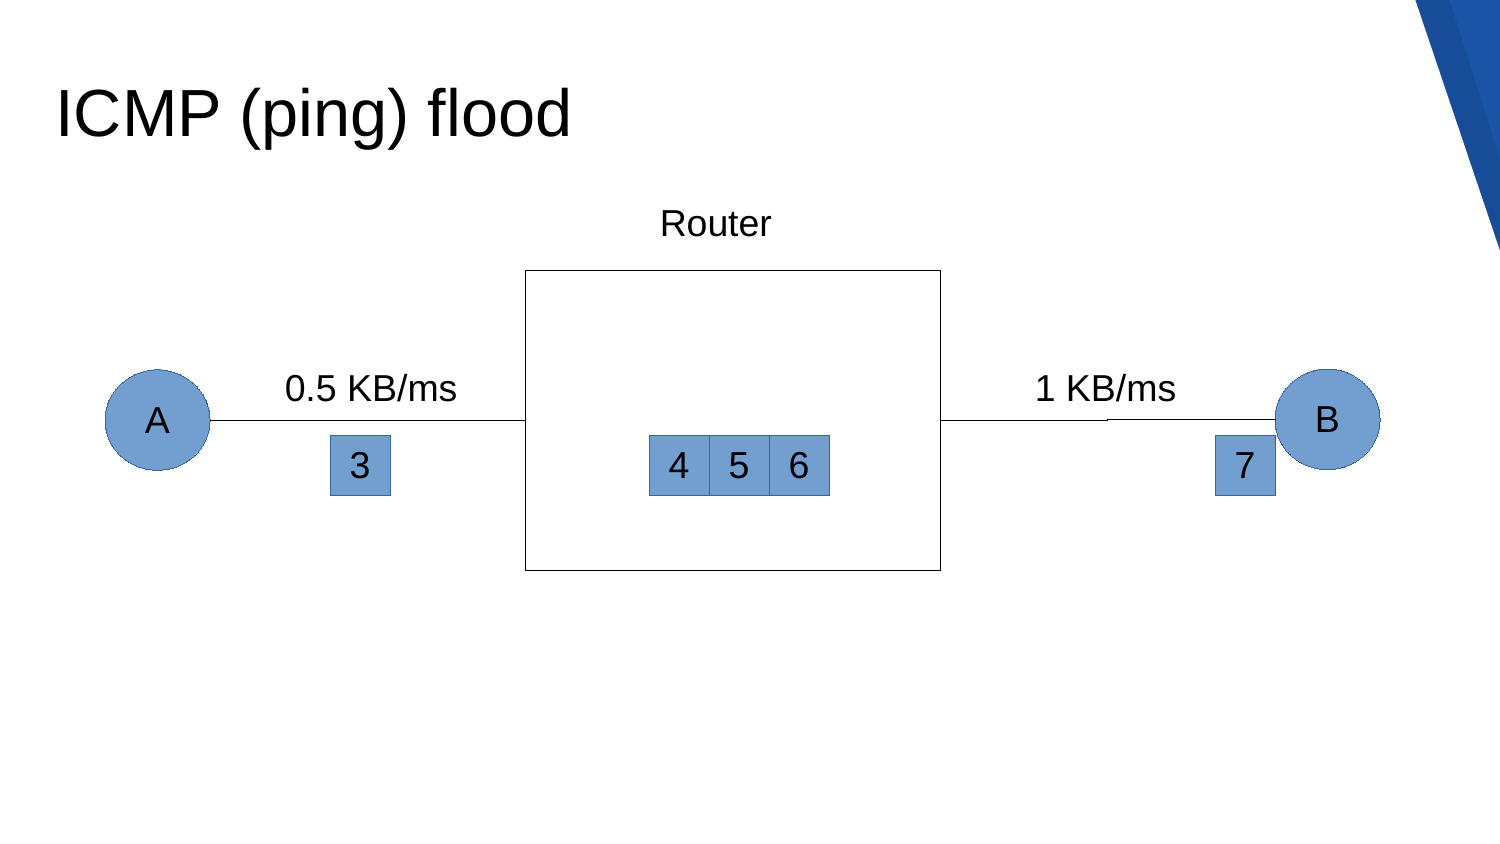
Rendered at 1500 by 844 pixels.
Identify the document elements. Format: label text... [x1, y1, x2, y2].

title ICMP (ping) flood [40, 97, 829, 166]
text_box Router [645, 195, 787, 252]
text_box 4 [649, 435, 709, 496]
text_box 5 [709, 435, 769, 496]
text_box 3 [330, 435, 391, 496]
text_box A [105, 369, 211, 471]
text_box [525, 270, 941, 571]
text_box 6 [769, 435, 830, 496]
text_box B [1275, 369, 1381, 470]
text_box 1 KB/ms [1020, 360, 1192, 417]
text_box 7 [1215, 435, 1276, 496]
text_box 0.5 KB/ms [270, 360, 473, 417]
